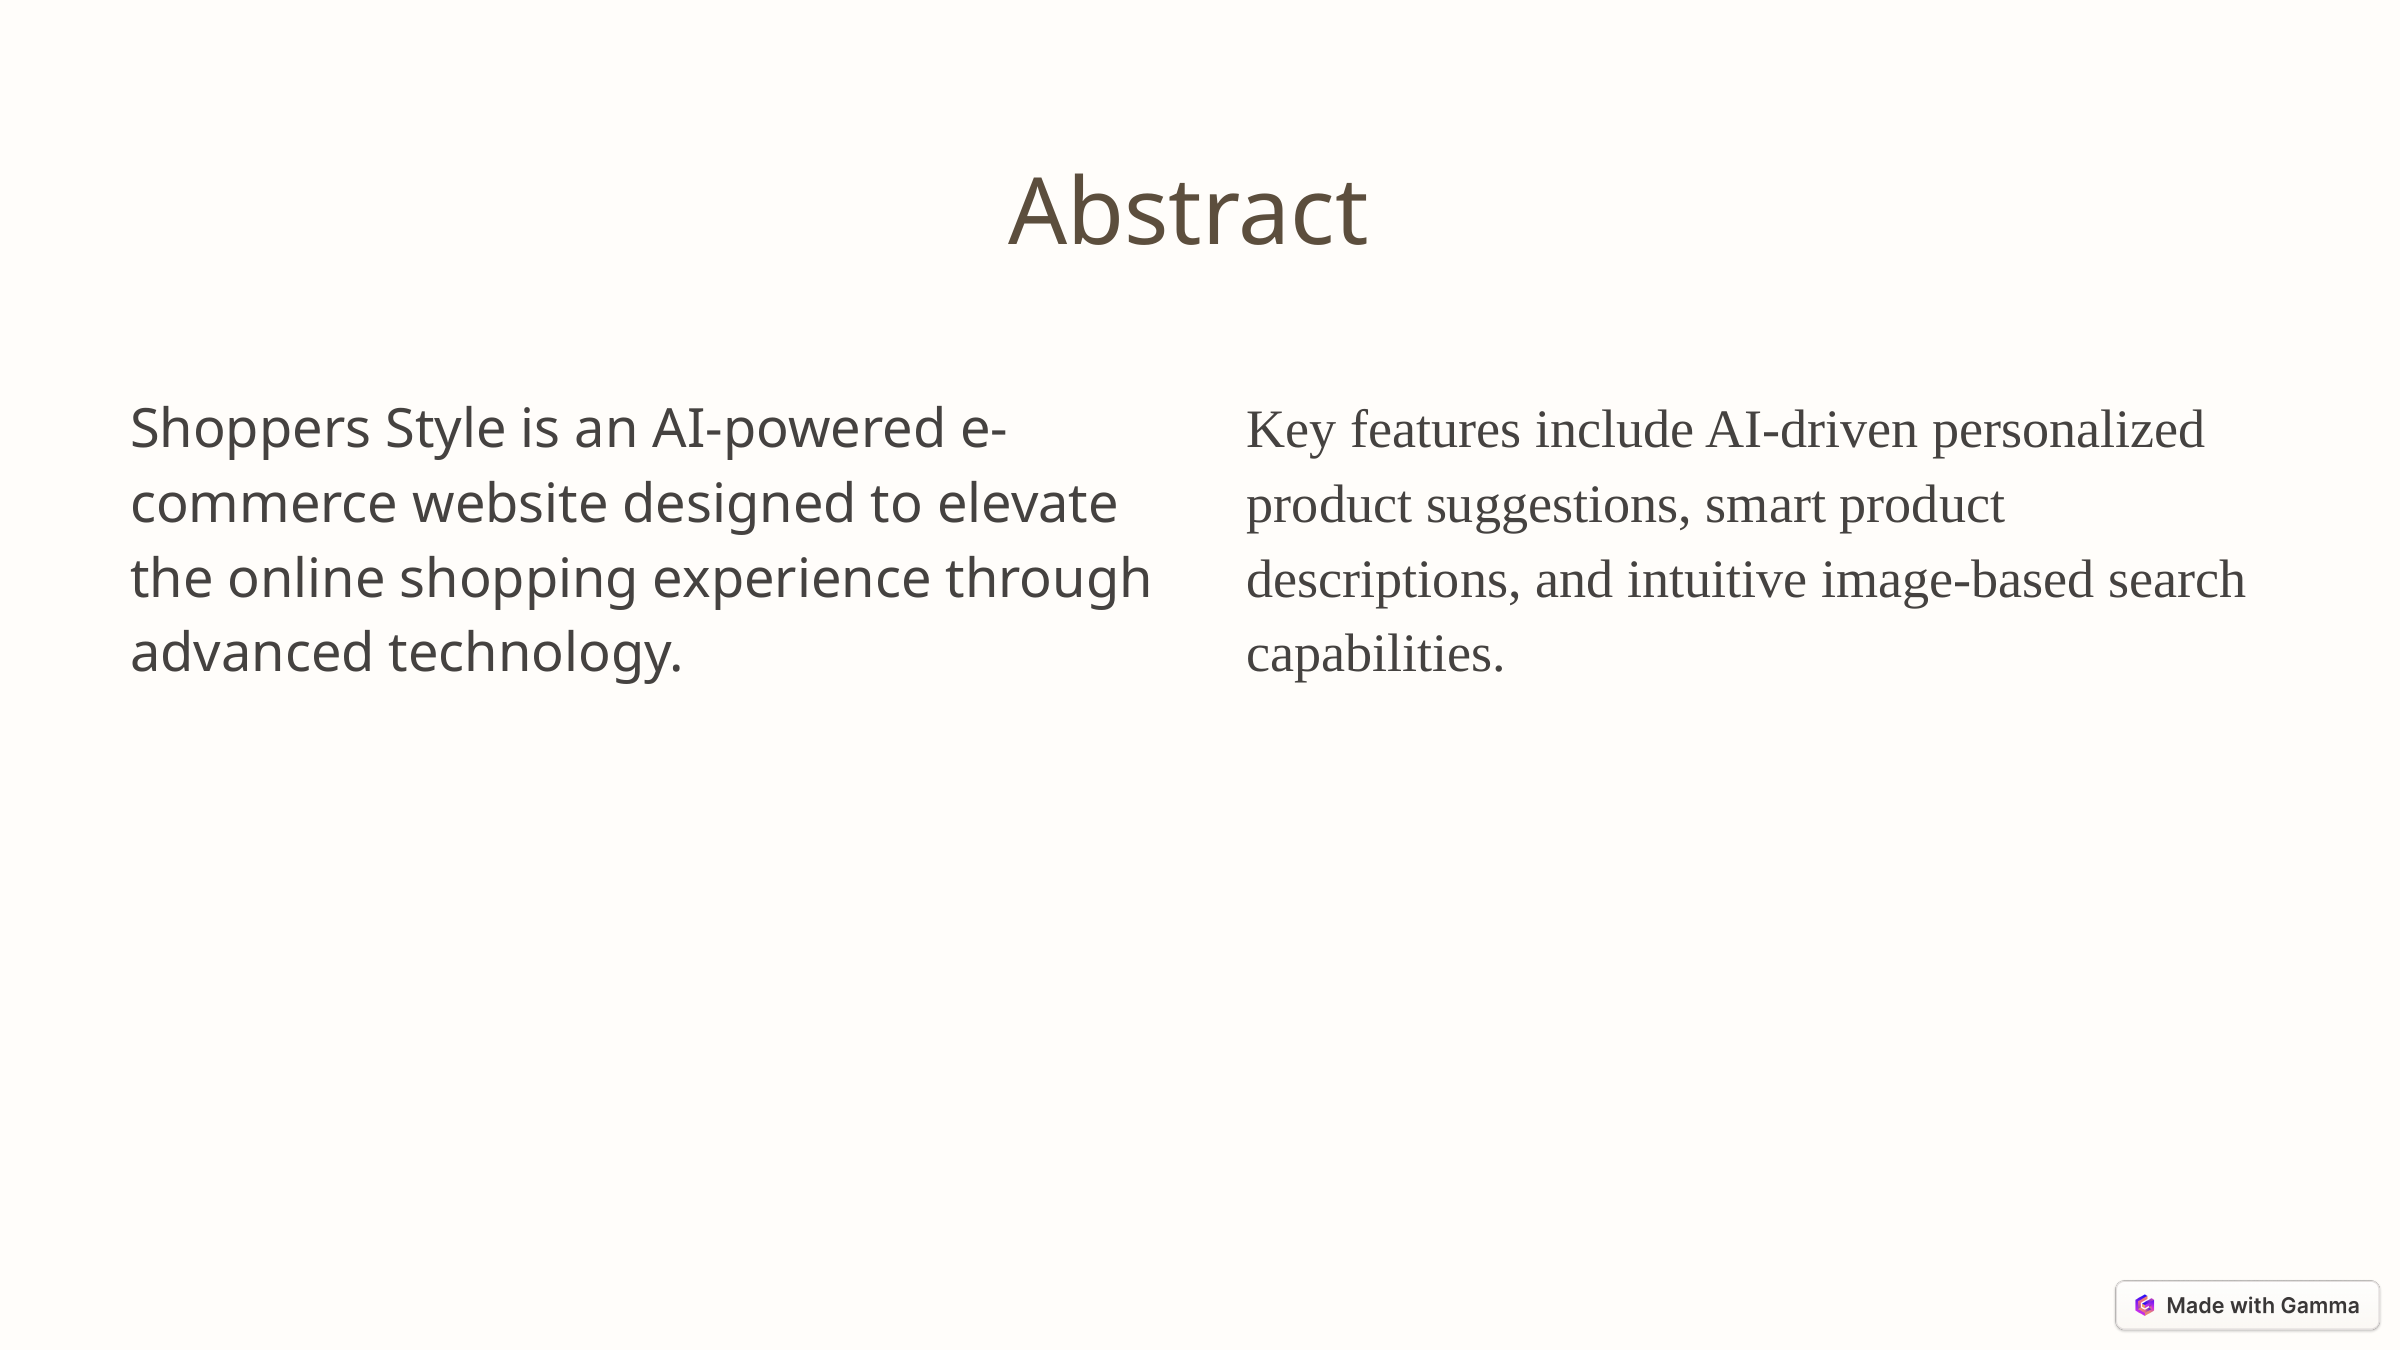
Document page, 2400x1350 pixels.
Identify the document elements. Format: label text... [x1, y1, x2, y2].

picture [2106, 1271, 2389, 1339]
text_box Abstract [162, 147, 2215, 323]
text_box Key features include AI-driven personalized product suggestions, smart product descriptions, and intuitive image-based search capabilities. [1246, 383, 2271, 851]
text_box Shoppers Style is an AI-powered e-commerce website designed to elevate the online shopping experience through advanced technology. [130, 383, 1155, 851]
